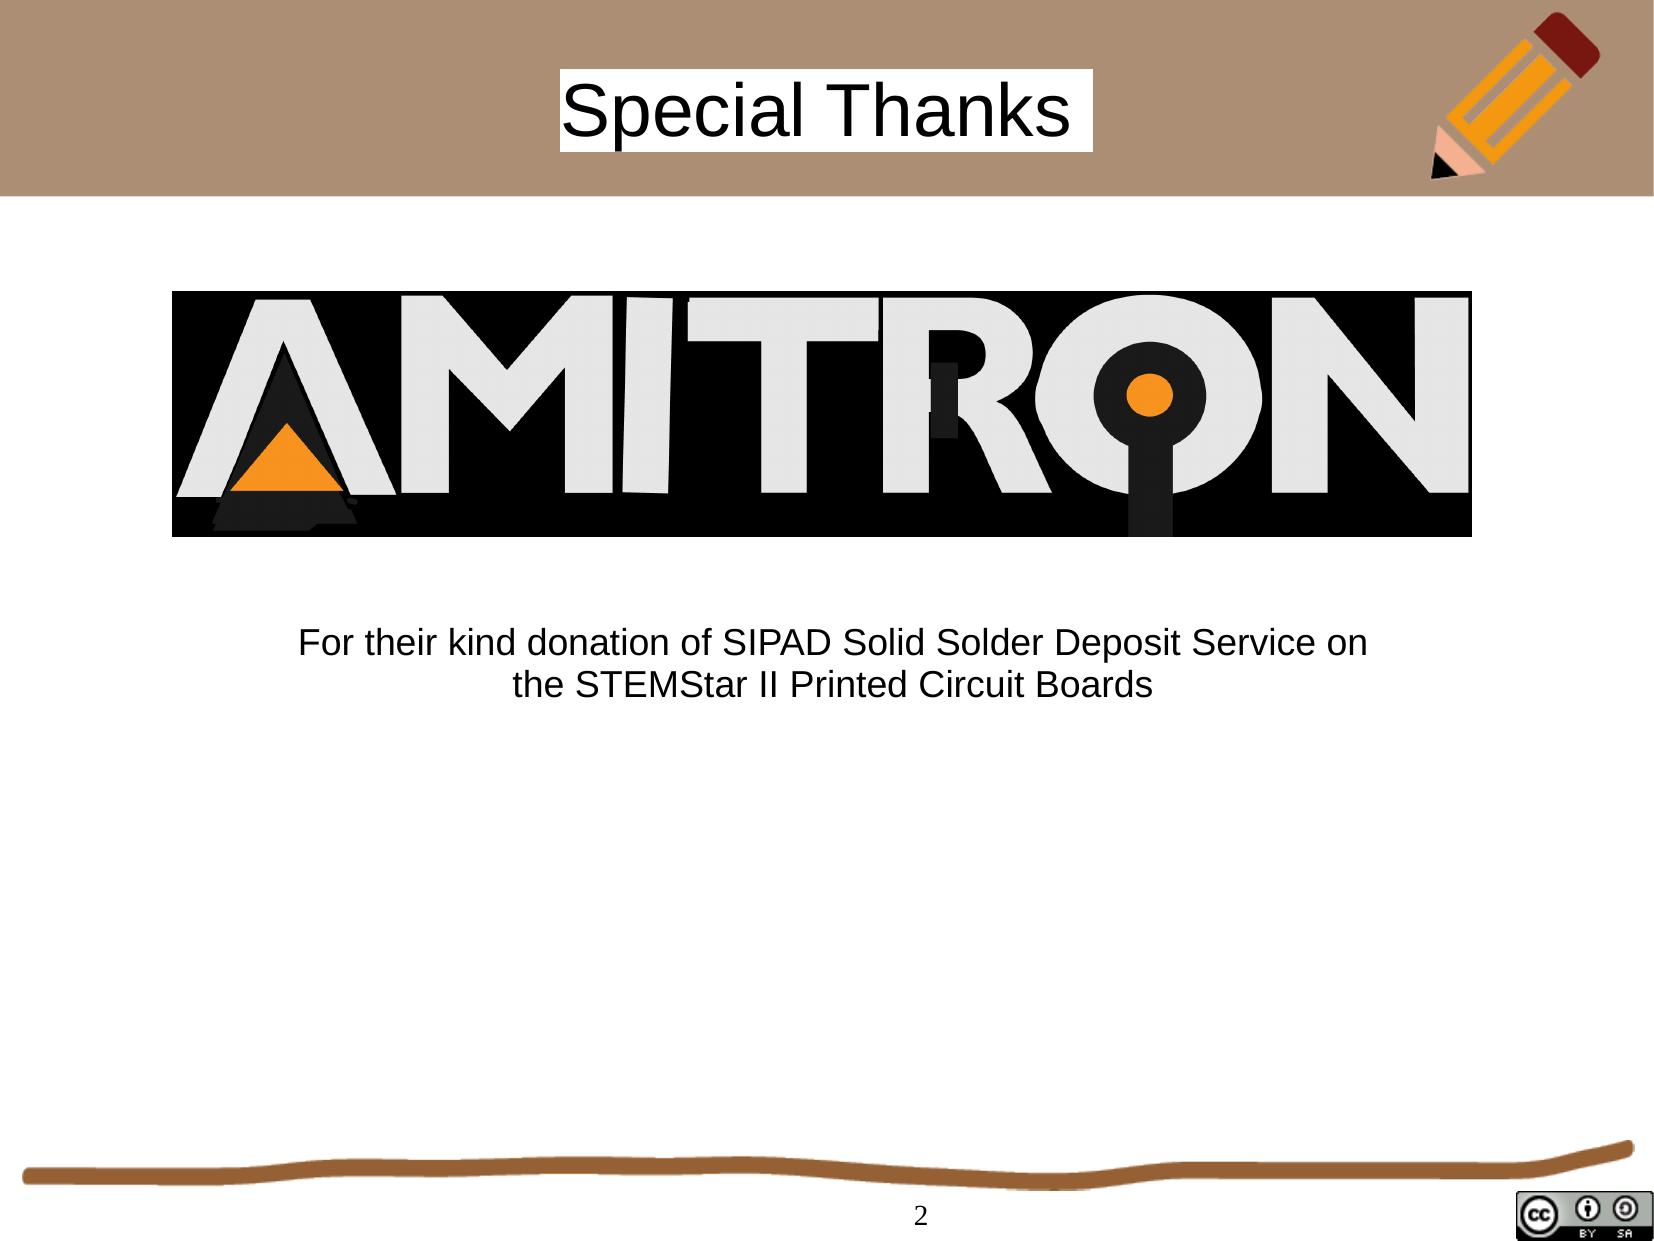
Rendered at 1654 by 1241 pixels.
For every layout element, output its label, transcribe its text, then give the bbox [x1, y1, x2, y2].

text_box For their kind donation of SIPAD Solid Solder Deposit Service on the STEMStar II Printed Circuit Boards [258, 614, 1408, 713]
picture [22, 1140, 1654, 1241]
picture [1430, 12, 1601, 181]
title Special Thanks [82, 49, 1571, 172]
picture [172, 291, 1472, 537]
